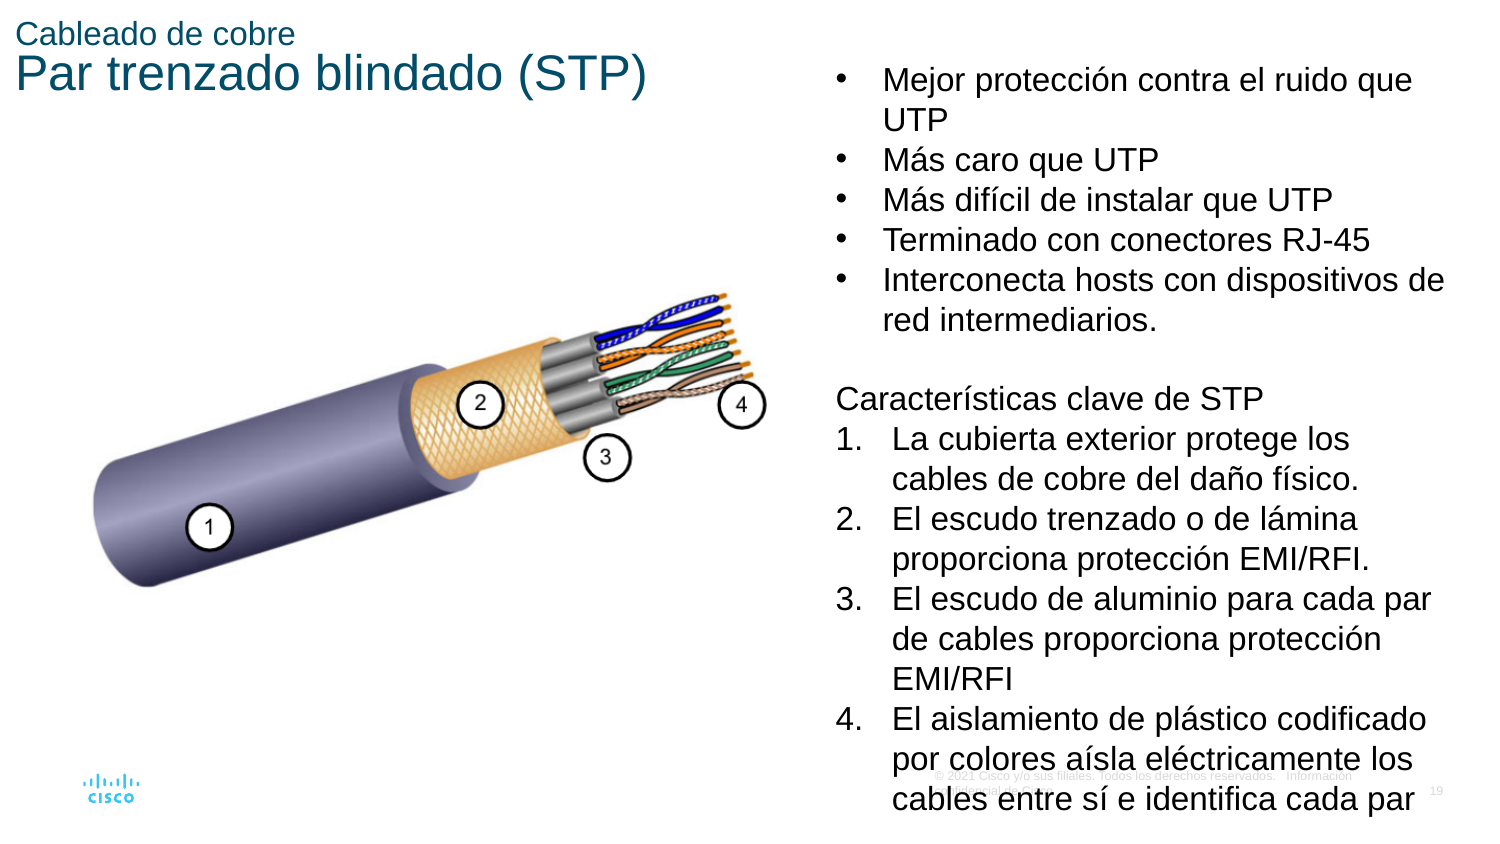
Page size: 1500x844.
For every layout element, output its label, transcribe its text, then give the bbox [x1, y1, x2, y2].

picture [77, 272, 798, 613]
title Cableado de cobre Par trenzado blindado (STP) [0, 0, 1369, 121]
text_box Mejor protección contra el ruido que UTP Más caro que UTP Más difícil de instalar que UTP Terminado con conectores RJ-45 Interconecta hosts con dispositivos de red intermediarios. Características clave de STP La cubierta exterior protege los cables de cobre del daño físico. El escudo trenzado o de lámina proporciona protección EMI/RFI. El escudo de aluminio para cada par de cables proporciona protección EMI/RFI El aislamiento de plástico codificado por colores aísla eléctricamente los cables entre sí e identifica cada par [820, 50, 1468, 844]
